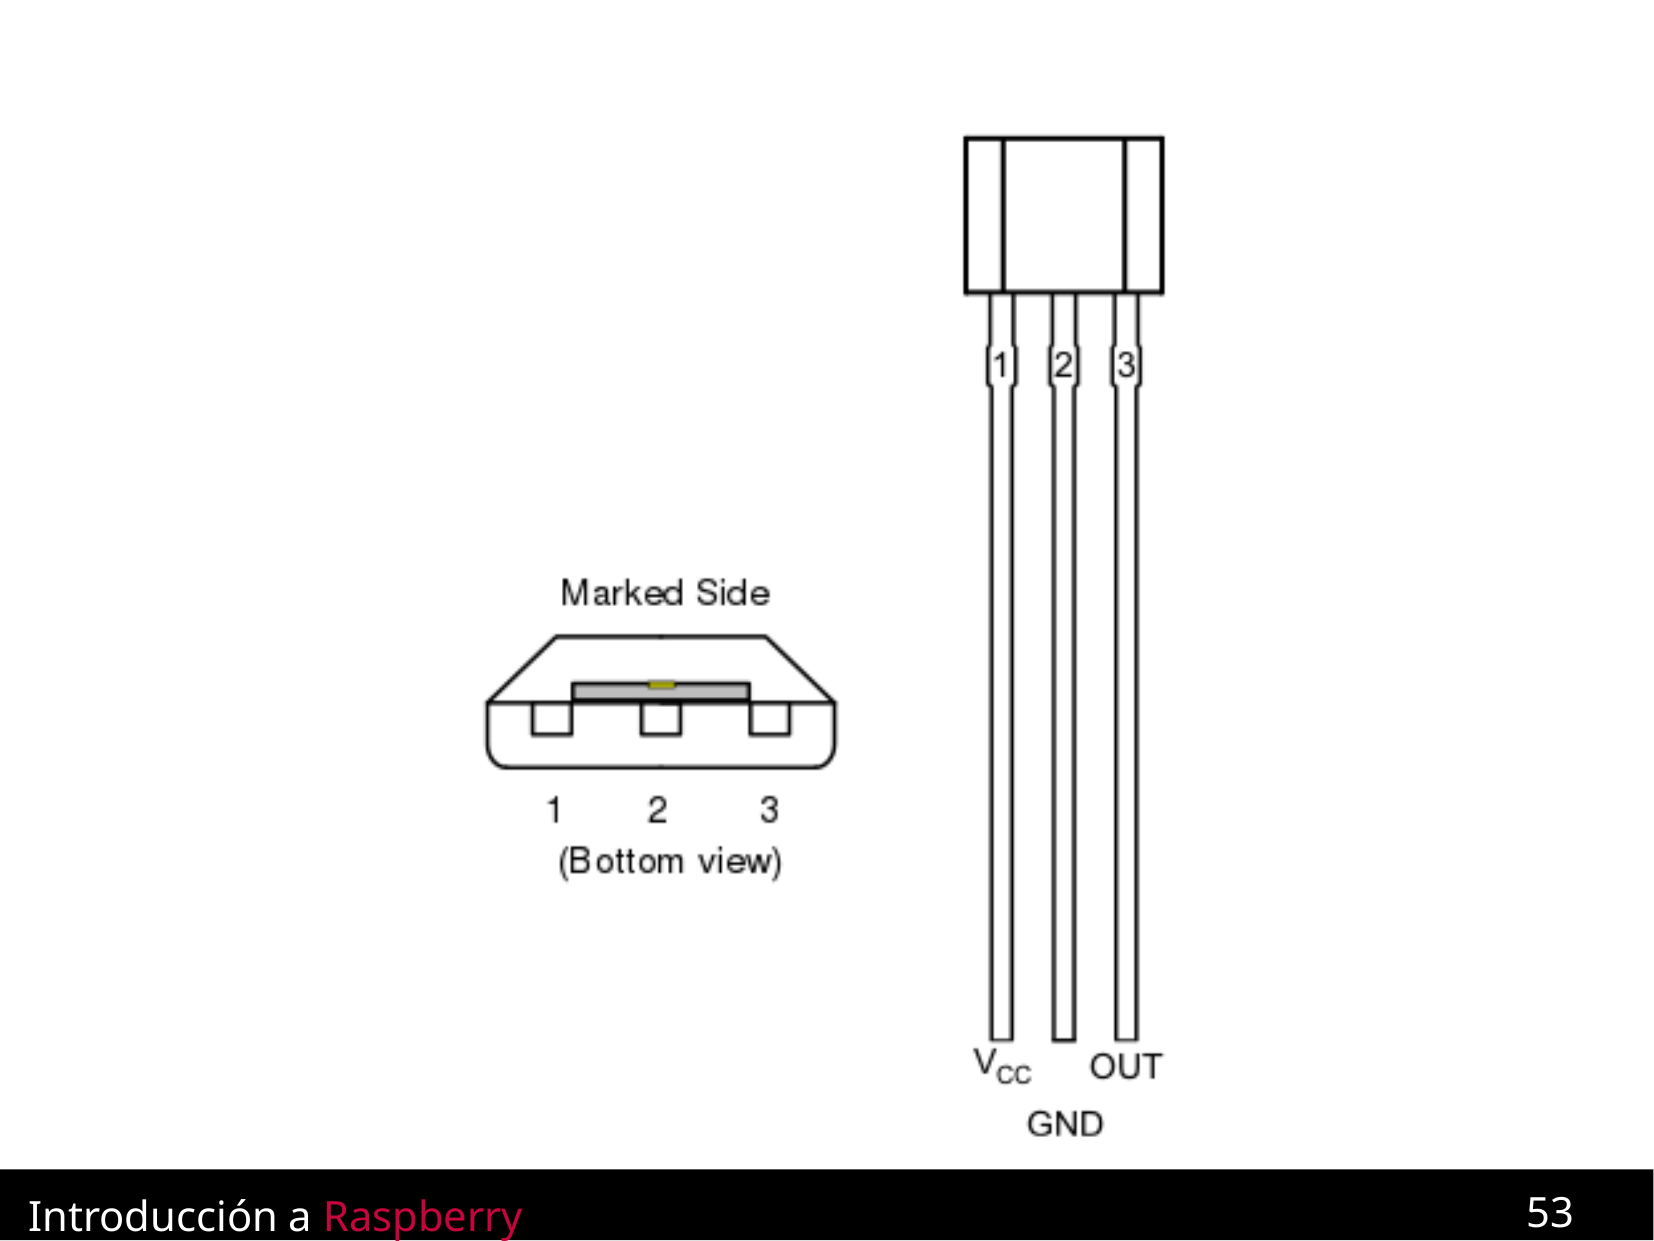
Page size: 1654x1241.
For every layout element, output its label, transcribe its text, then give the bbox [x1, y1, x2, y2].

text_box Introducción a Raspberry Pi [13, 1179, 556, 1241]
text_box [0, 0, 1654, 1241]
picture [929, 112, 1198, 1157]
picture [455, 537, 879, 903]
text_box <number> [1521, 1175, 1654, 1241]
